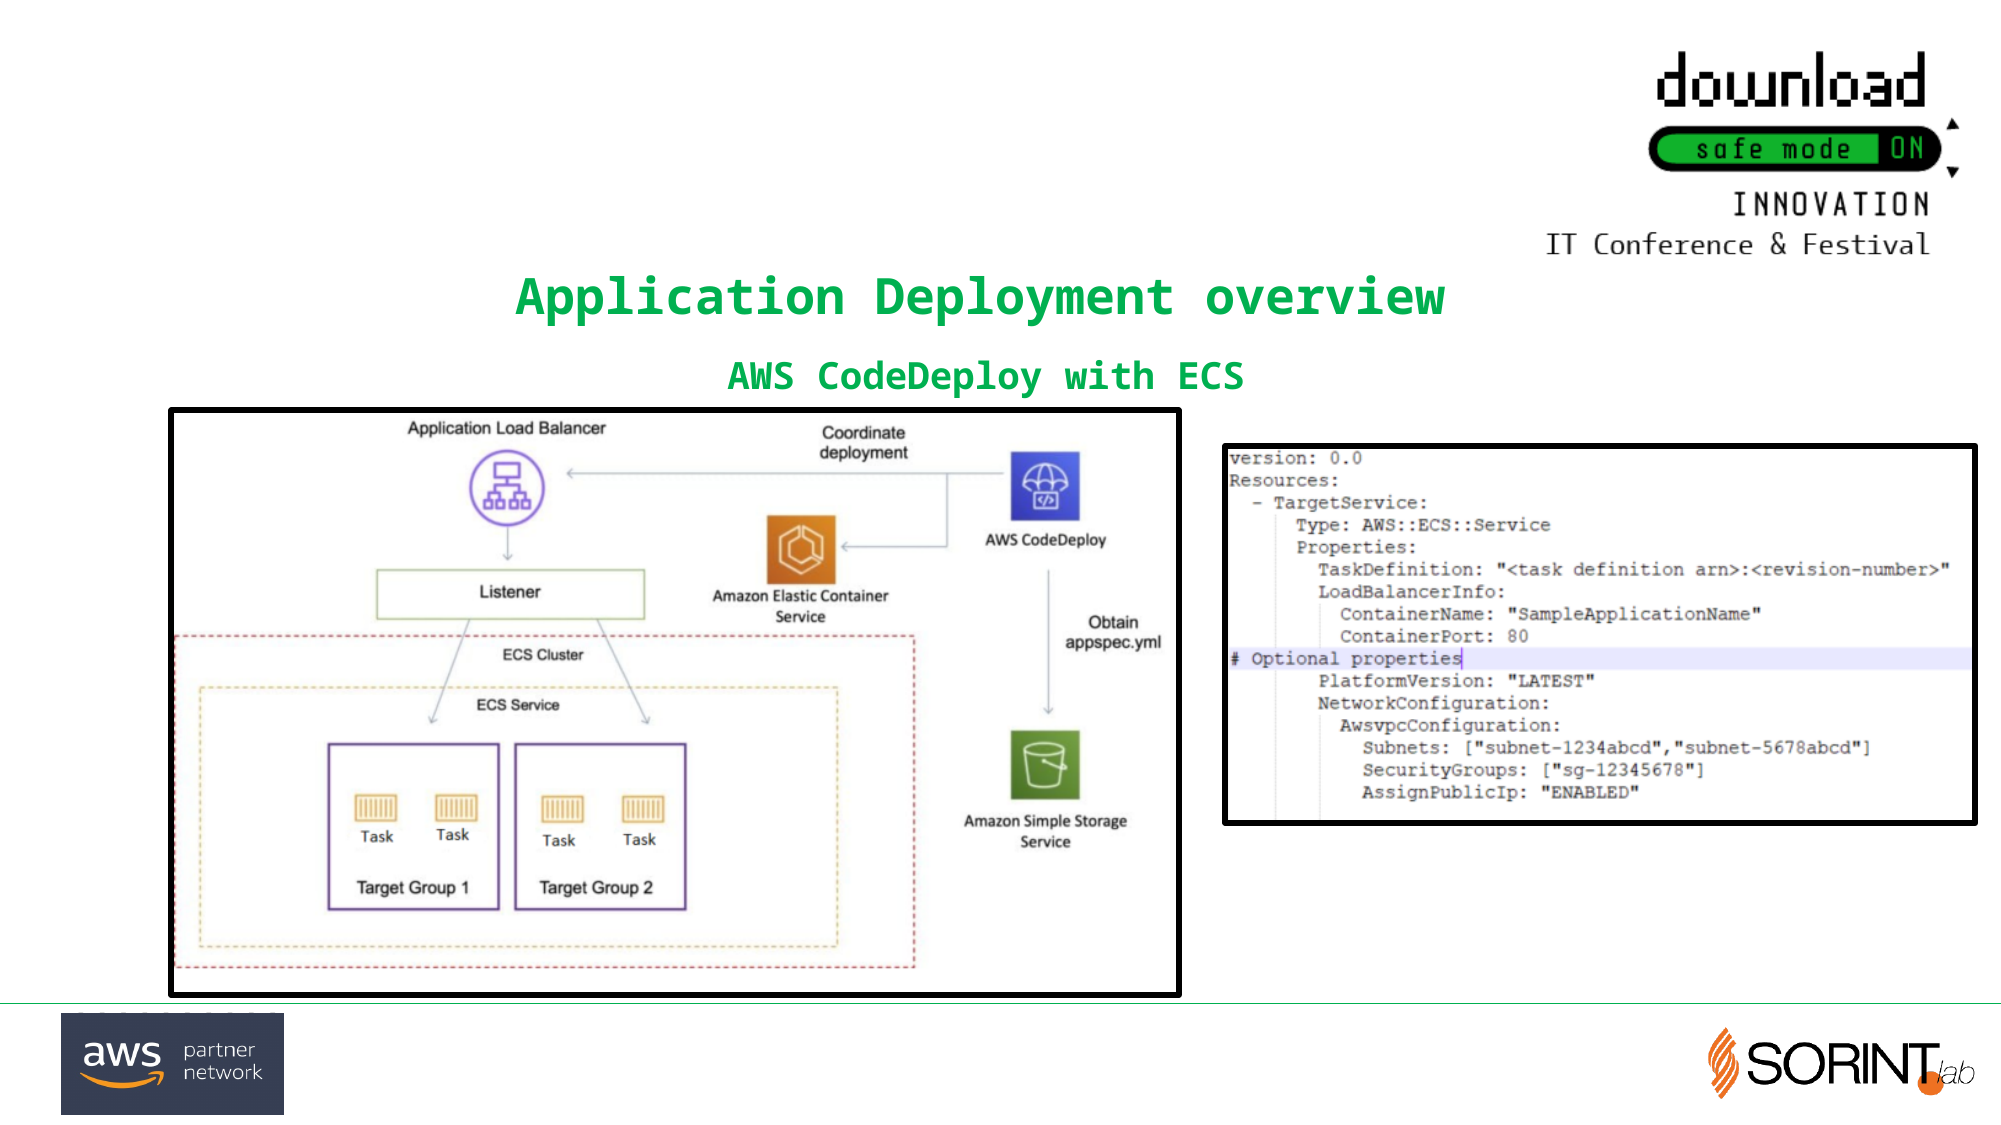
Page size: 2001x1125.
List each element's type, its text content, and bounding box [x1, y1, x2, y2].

text_box AWS CodeDeploy with ECS [395, 336, 1577, 391]
title Application Deployment overview [365, 236, 1595, 340]
picture [1228, 448, 1973, 821]
picture [1545, 47, 1961, 263]
picture [174, 413, 1176, 993]
picture [61, 1012, 284, 1115]
picture [1706, 1027, 1976, 1099]
